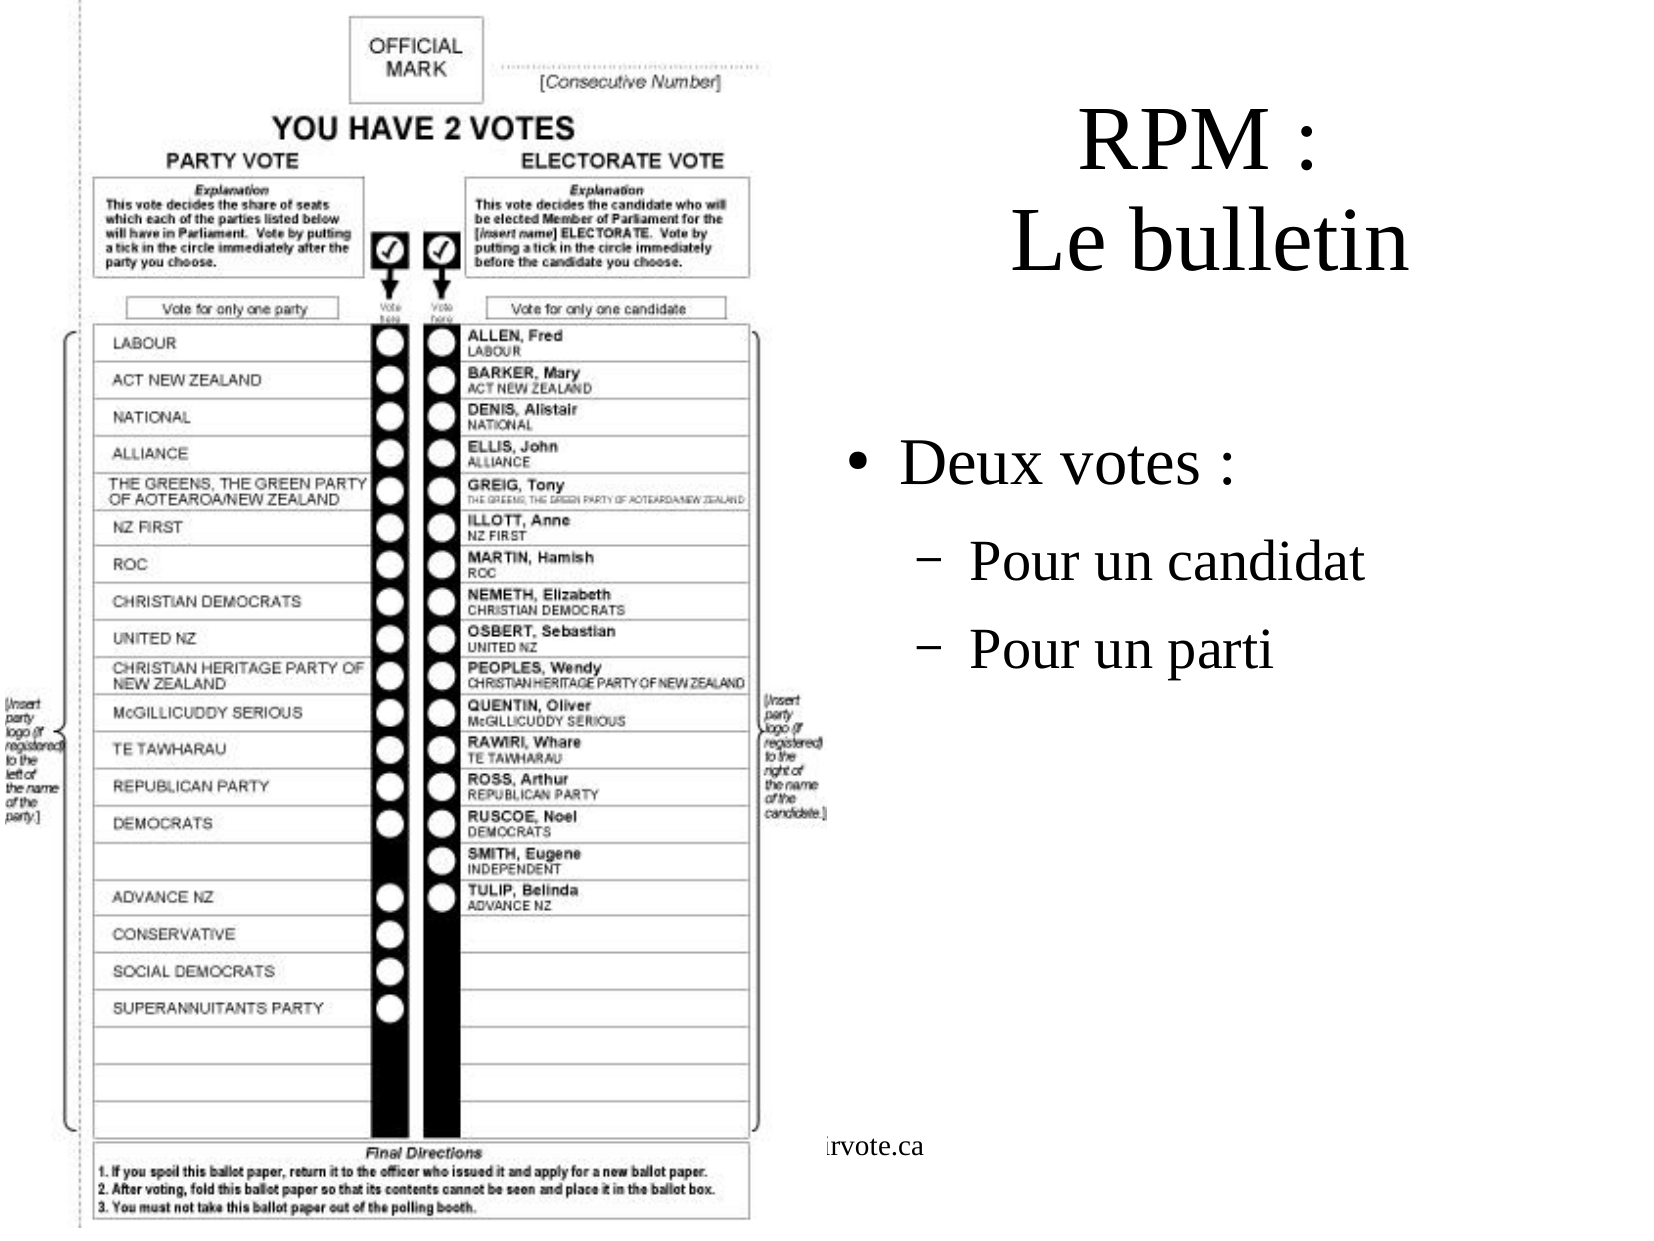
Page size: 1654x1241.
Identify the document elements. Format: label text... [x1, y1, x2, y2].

title RPM : Le bulletin [850, 0, 1571, 392]
picture [5, 0, 827, 1228]
list Deux votes : Pour un candidat Pour un parti [828, 425, 1539, 1010]
